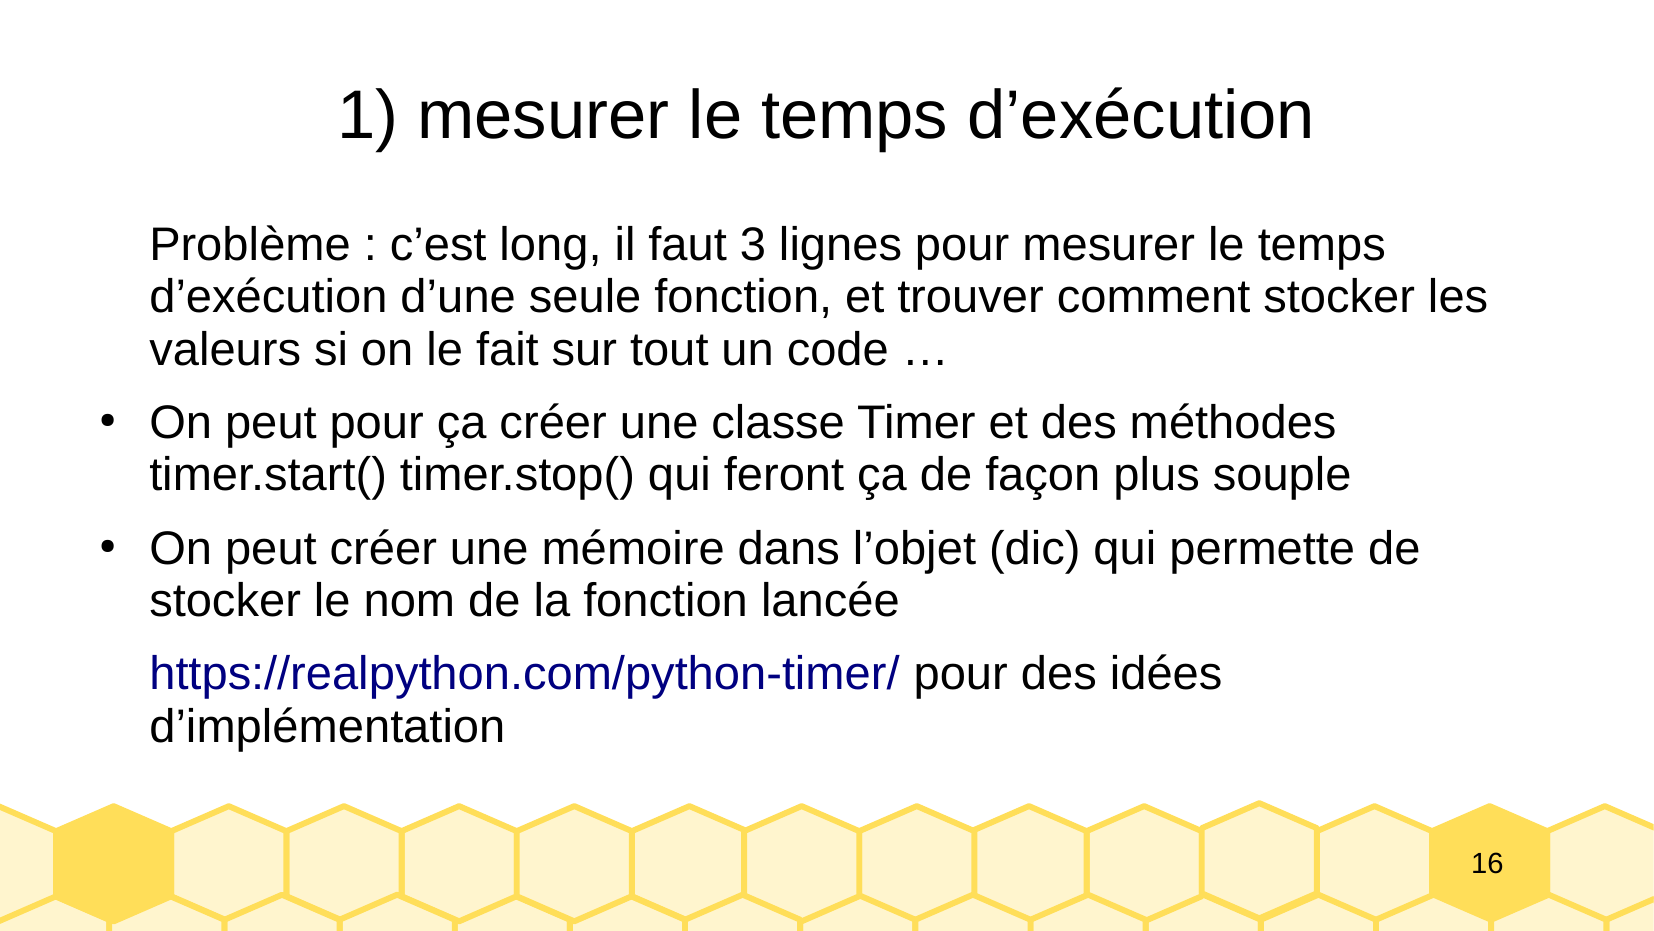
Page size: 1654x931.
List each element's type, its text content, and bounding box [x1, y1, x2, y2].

list Problème : c’est long, il faut 3 lignes pour mesurer le temps d’exécution d’une seule fonction, et trouver comment stocker les valeurs si on le fait sur tout un code … On peut pour ça créer une classe Timer et des méthodes timer.start() timer.stop() qui feront ça de façon plus souple On peut créer une mémoire dans l’objet (dic) qui permette de stocker le nom de la fonction lancée https://realpython.com/python-timer/ pour des idées d’implémentation [82, 217, 1571, 758]
title 1) mesurer le temps d’exécution [82, 37, 1571, 193]
